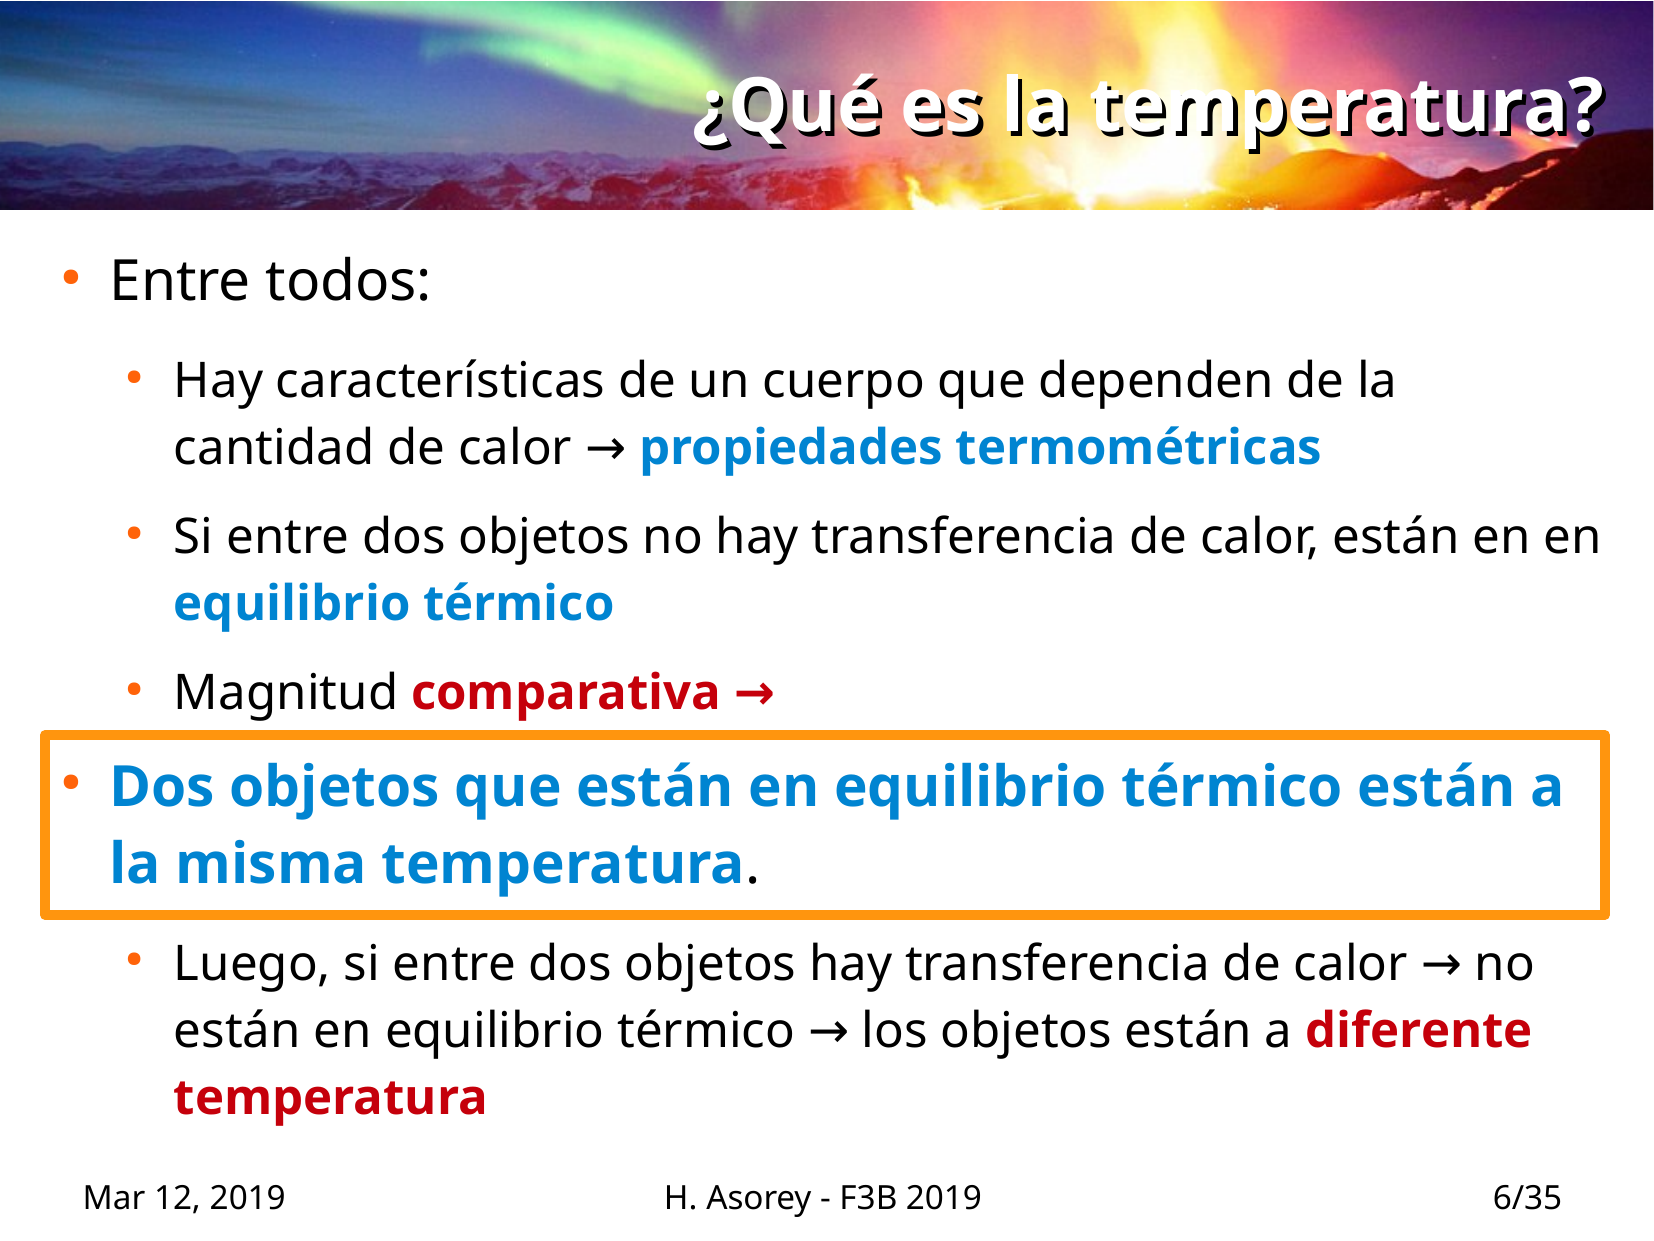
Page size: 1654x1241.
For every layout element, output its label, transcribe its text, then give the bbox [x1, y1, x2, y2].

picture [0, 1, 1654, 210]
list Entre todos: Hay características de un cuerpo que dependen de la cantidad de calor → propiedades termométricas Si entre dos objetos no hay transferencia de calor, están en en equilibrio térmico Magnitud comparativa → Dos objetos que están en equilibrio térmico están a la misma temperatura. Luego, si entre dos objetos hay transferencia de calor → no están en equilibrio térmico → los objetos están a diferente temperatura [50, 740, 1600, 910]
title ¿Qué es la temperatura? [45, 15, 1606, 191]
list Entre todos: Hay características de un cuerpo que dependen de la cantidad de calor → propiedades termométricas Si entre dos objetos no hay transferencia de calor, están en en equilibrio térmico Magnitud comparativa → Dos objetos que están en equilibrio térmico están a la misma temperatura. Luego, si entre dos objetos hay transferencia de calor → no están en equilibrio térmico → los objetos están a diferente temperatura [45, 920, 1606, 1141]
list Entre todos: Hay características de un cuerpo que dependen de la cantidad de calor → propiedades termométricas Si entre dos objetos no hay transferencia de calor, están en en equilibrio térmico Magnitud comparativa → Dos objetos que están en equilibrio térmico están a la misma temperatura. Luego, si entre dos objetos hay transferencia de calor → no están en equilibrio térmico → los objetos están a diferente temperatura [45, 240, 1606, 730]
